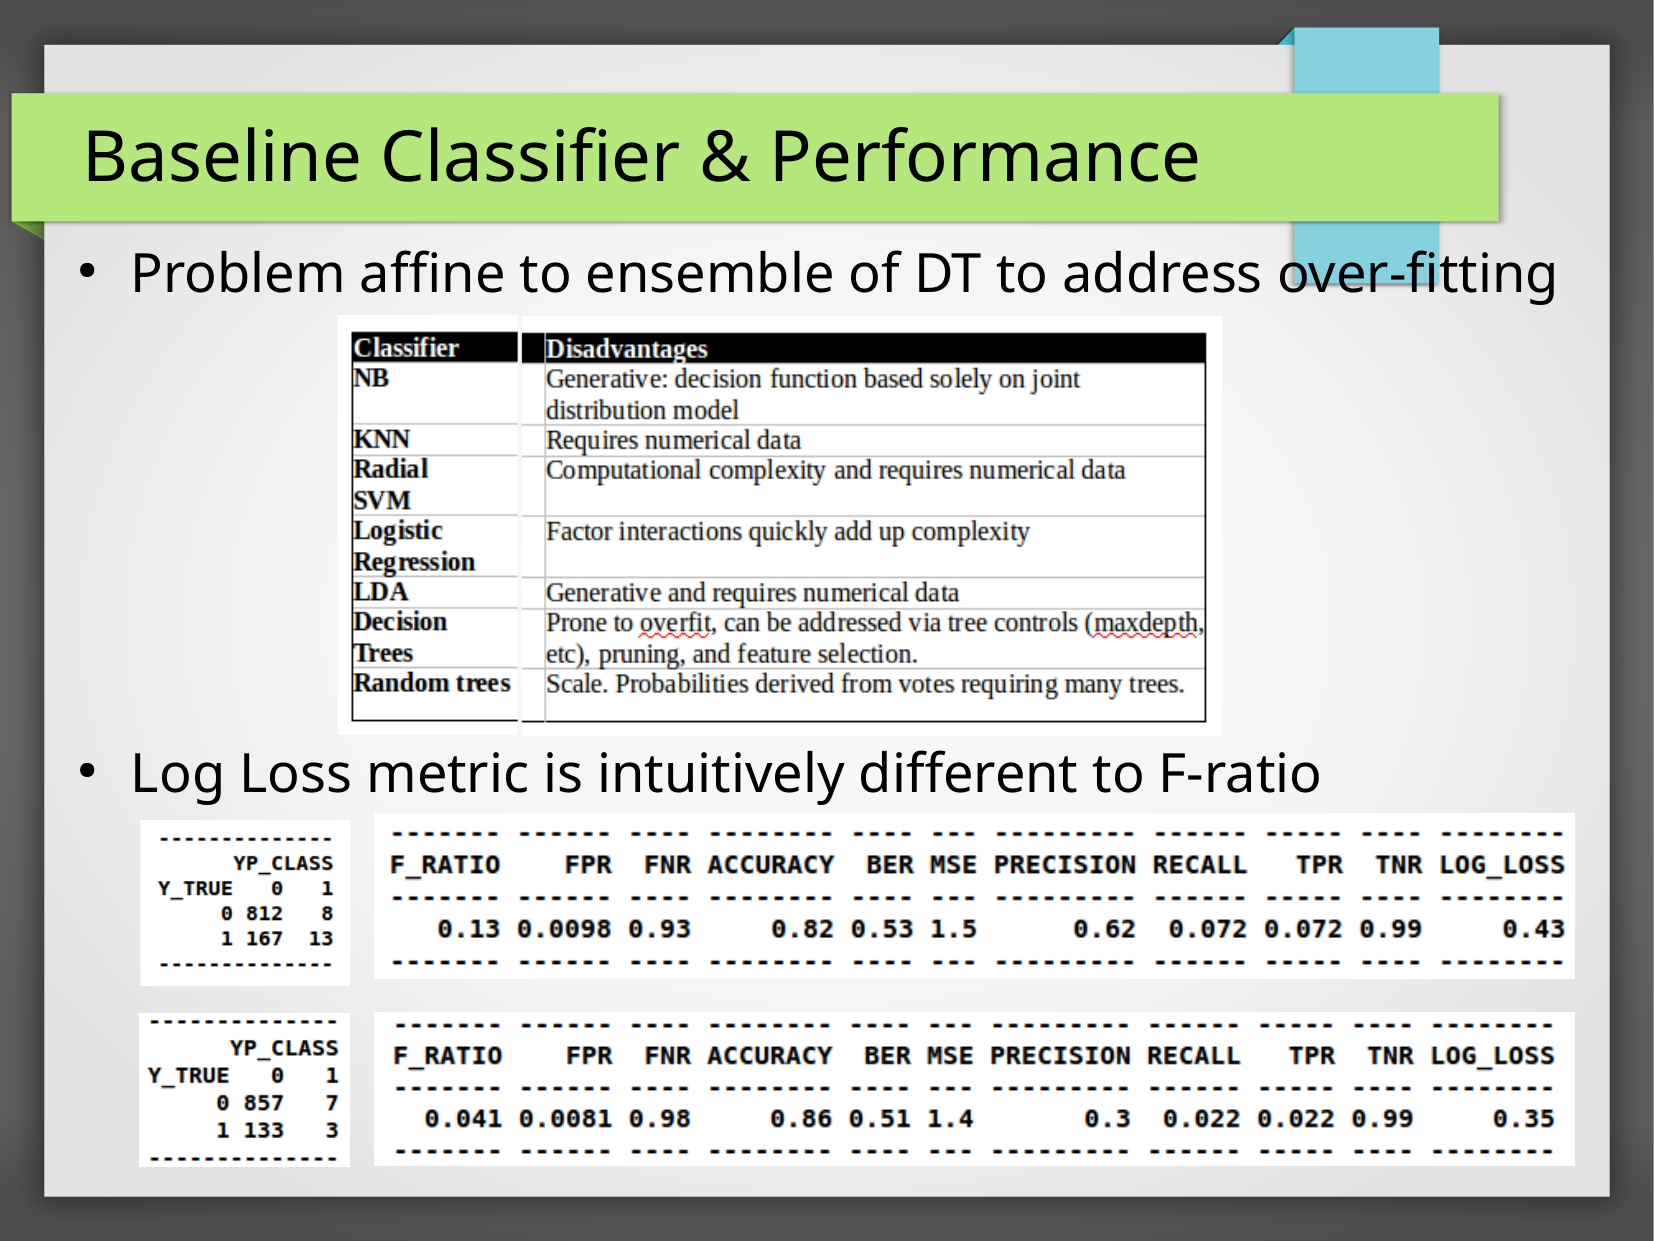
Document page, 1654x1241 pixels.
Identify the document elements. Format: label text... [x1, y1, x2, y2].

list Problem affine to ensemble of DT to address over-fitting [60, 234, 1576, 316]
list Log Loss metric is intuitively different to F-ratio [60, 734, 1576, 824]
title Baseline Classifier & Performance [82, 94, 1501, 213]
picture [0, 0, 1654, 1241]
